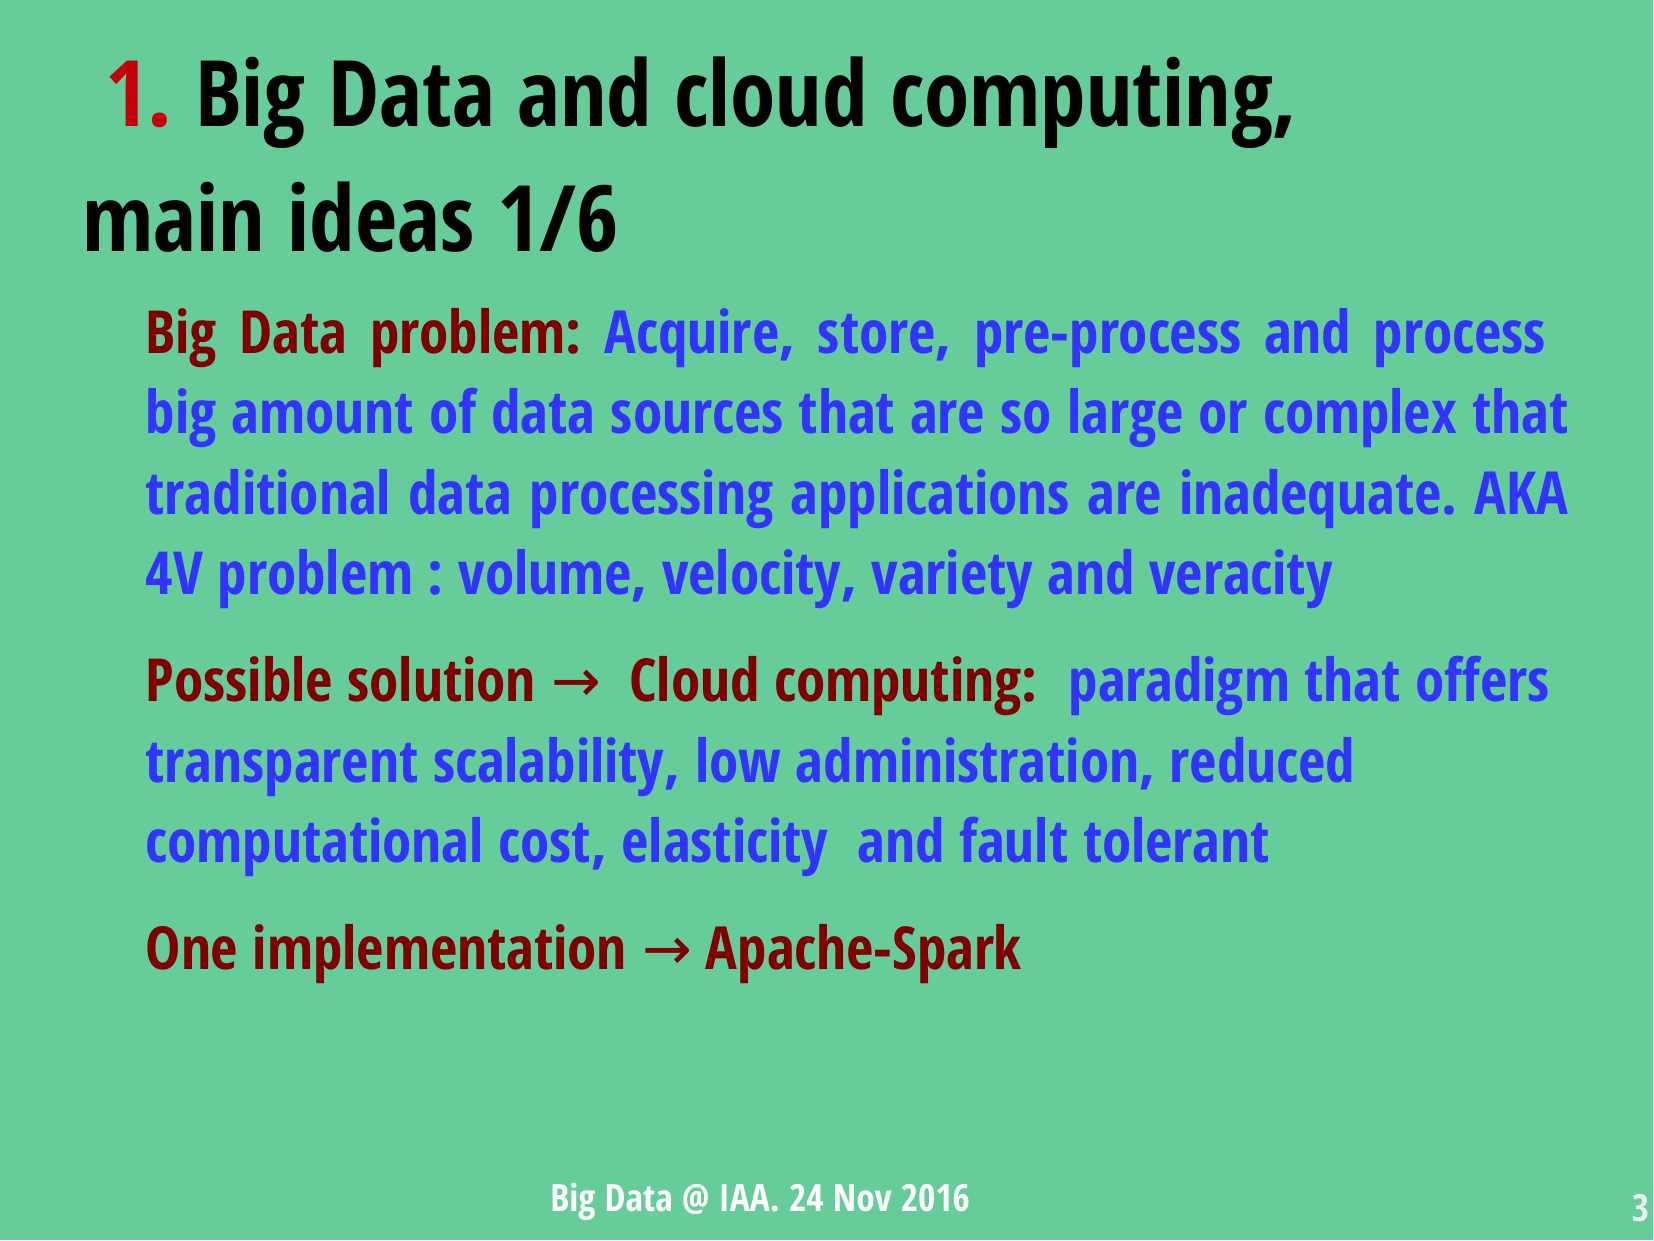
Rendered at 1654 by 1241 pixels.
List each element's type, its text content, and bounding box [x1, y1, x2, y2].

list Big Data problem: Acquire, store, pre-process and process big amount of data sources that are so large or complex that traditional data processing applications are inadequate. AKA 4V problem : volume, velocity, variety and veracity Possible solution → Cloud computing: paradigm that offers transparent scalability, low administration, reduced computational cost, elasticity and fault tolerant One implementation → Apache-Spark [82, 290, 1571, 1010]
title 1. Big Data and cloud computing, main ideas 1/6 [82, 27, 1571, 279]
